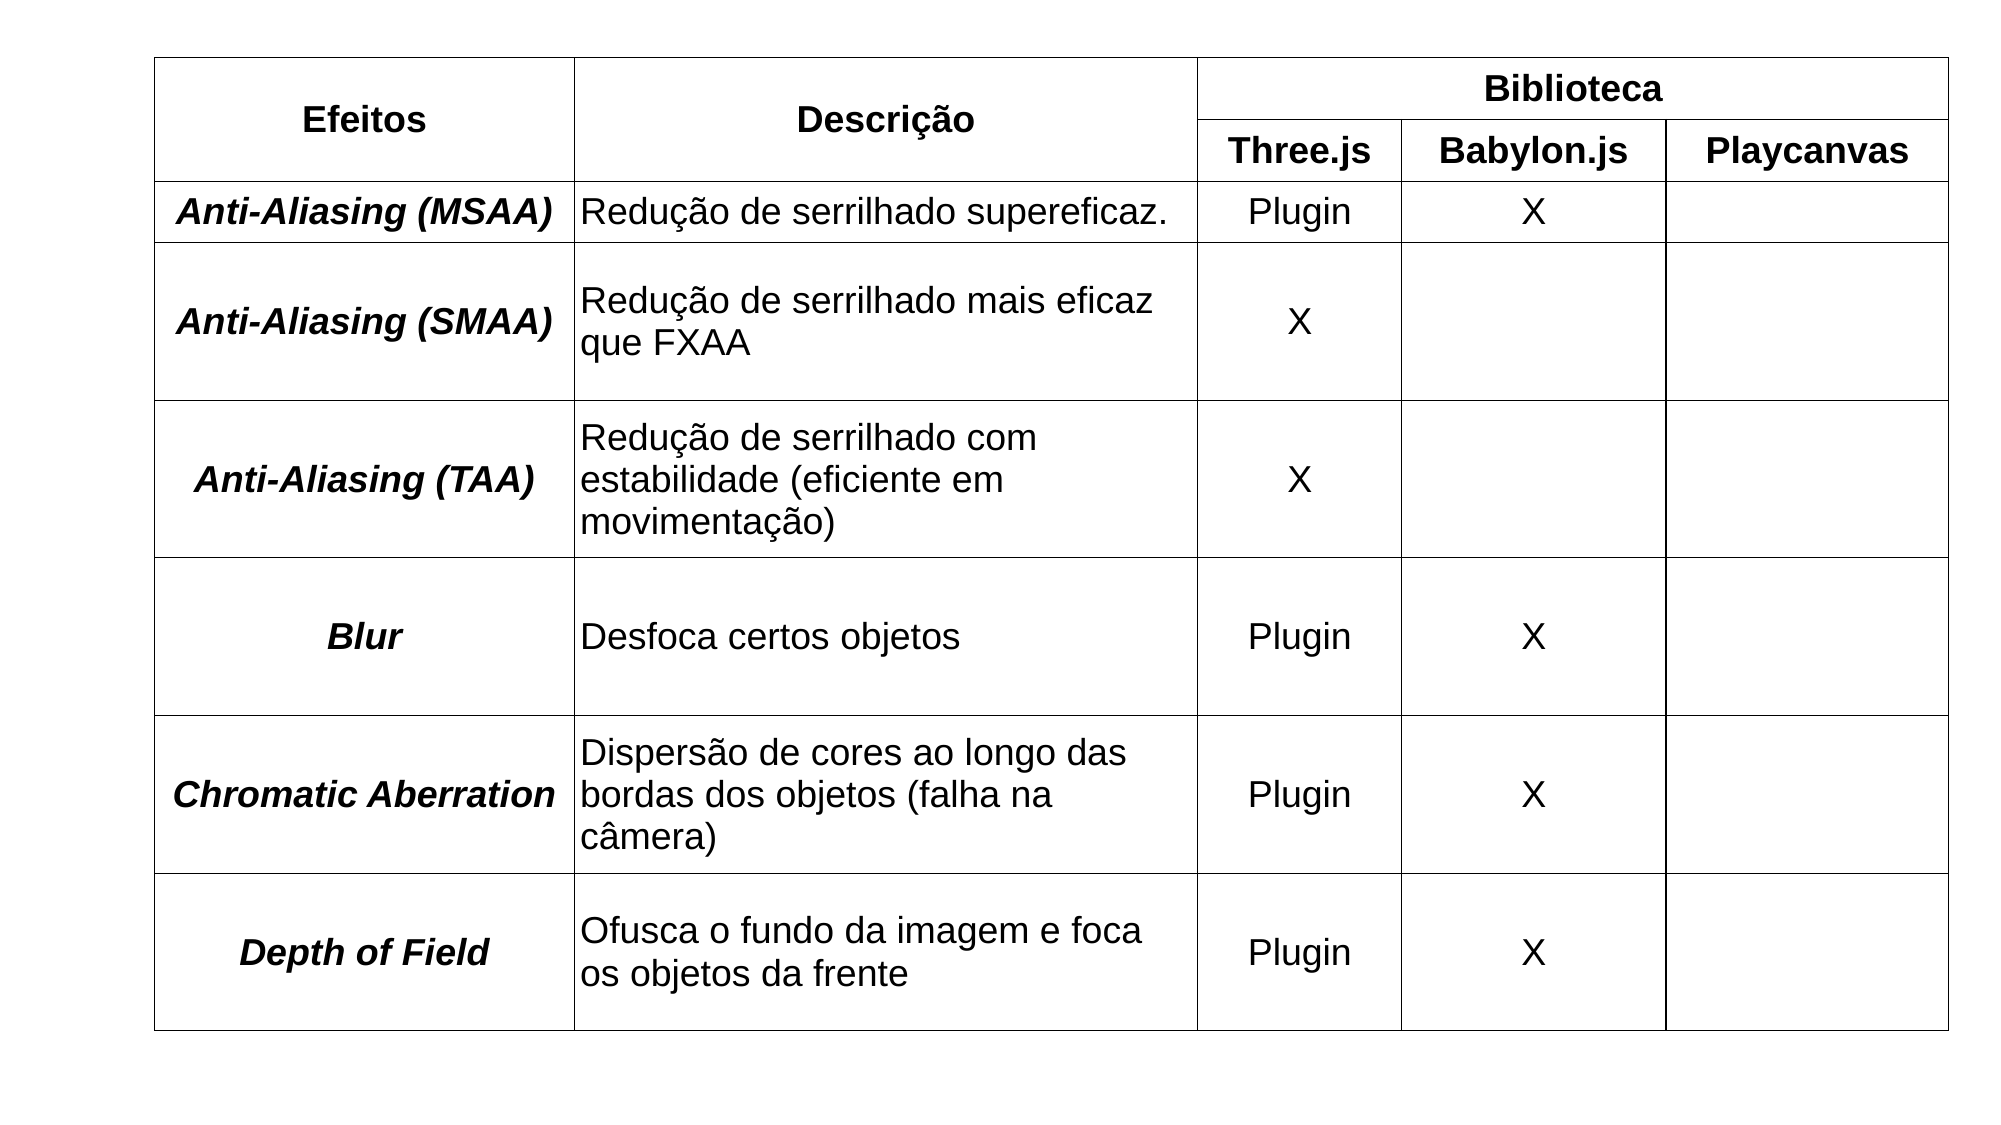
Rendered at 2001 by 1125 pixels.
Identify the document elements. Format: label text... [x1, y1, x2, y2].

table_cell X [1198, 243, 1401, 400]
table_cell X [1402, 558, 1665, 715]
table_cell [1402, 243, 1665, 400]
table_cell [1667, 243, 1948, 400]
table_header Descrição [575, 58, 1197, 181]
table_cell Plugin [1198, 716, 1401, 873]
table_cell Redução de serrilhado mais eficaz que FXAA [575, 243, 1197, 400]
table_cell X [1402, 182, 1665, 242]
table_cell Ofusca o fundo da imagem e foca os objetos da frente [575, 874, 1197, 1030]
table_cell Anti-Aliasing (MSAA) [155, 182, 574, 242]
table_cell Blur [155, 558, 574, 715]
table_cell Desfoca certos objetos [575, 558, 1197, 715]
table_cell [1667, 558, 1948, 715]
table_cell Redução de serrilhado com estabilidade (eficiente em movimentação) [575, 401, 1197, 557]
table_header Efeitos [155, 58, 574, 181]
table_cell Anti-Aliasing (TAA) [155, 401, 574, 557]
table_cell [1667, 874, 1948, 1030]
table_cell [1667, 716, 1948, 873]
table_cell [1667, 401, 1948, 557]
table_cell Babylon.js [1402, 120, 1665, 181]
table_cell Plugin [1198, 182, 1401, 242]
table_cell Dispersão de cores ao longo das bordas dos objetos (falha na câmera) [575, 716, 1197, 873]
table_cell Plugin [1198, 558, 1401, 715]
table_cell X [1198, 401, 1401, 557]
table_cell Playcanvas [1667, 120, 1948, 181]
table_cell Plugin [1198, 874, 1401, 1030]
table_header Biblioteca [1198, 58, 1948, 119]
table_cell X [1402, 716, 1665, 873]
table_cell [1667, 182, 1948, 242]
table_cell Depth of Field [155, 874, 574, 1030]
table_cell Redução de serrilhado supereficaz. [575, 182, 1197, 242]
table_cell [1402, 401, 1665, 557]
table_cell Three.js [1198, 120, 1401, 181]
table_cell Chromatic Aberration [155, 716, 574, 873]
table_cell Anti-Aliasing (SMAA) [155, 243, 574, 400]
table_cell X [1402, 874, 1665, 1030]
